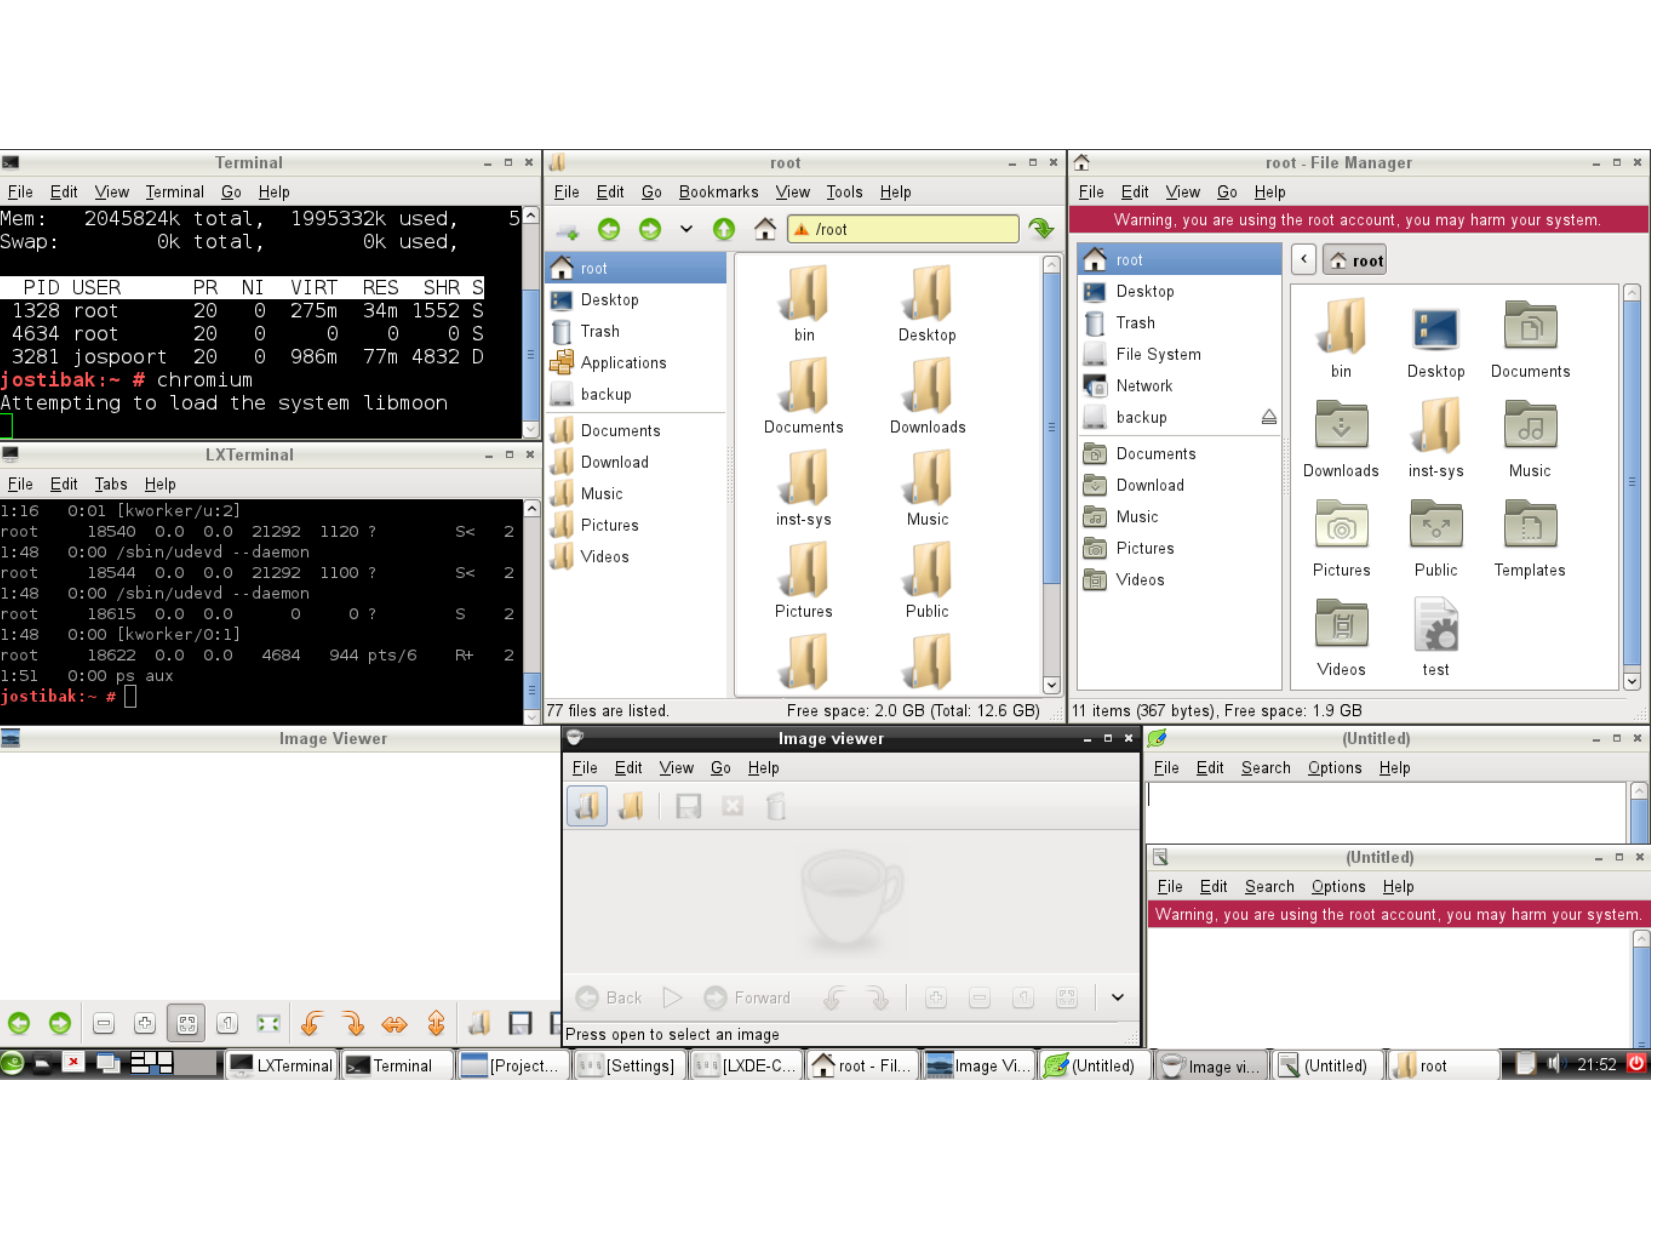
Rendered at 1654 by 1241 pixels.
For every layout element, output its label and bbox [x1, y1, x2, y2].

picture [0, 149, 1651, 1080]
